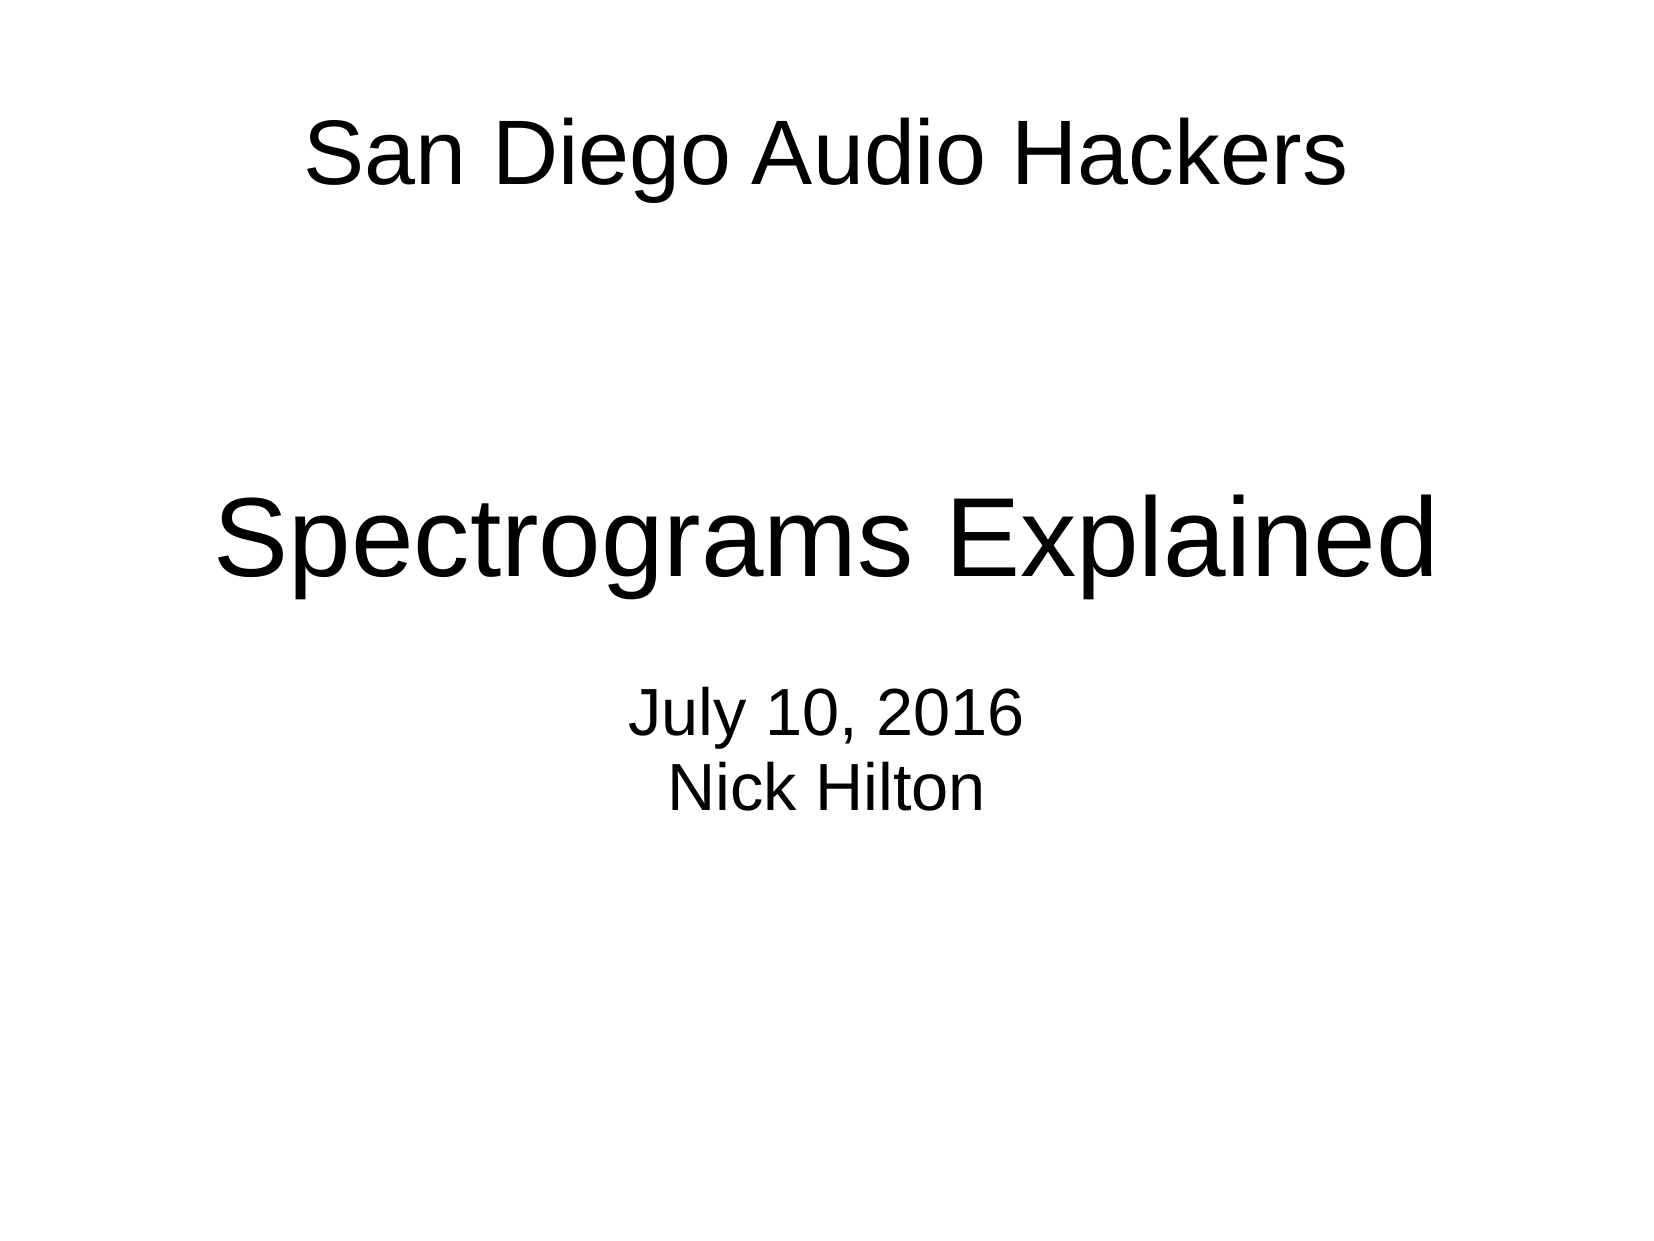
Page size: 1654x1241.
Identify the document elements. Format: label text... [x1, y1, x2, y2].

title San Diego Audio Hackers [82, 49, 1571, 257]
subtitle Spectrograms Explained July 10, 2016 Nick Hilton [82, 290, 1571, 1010]
